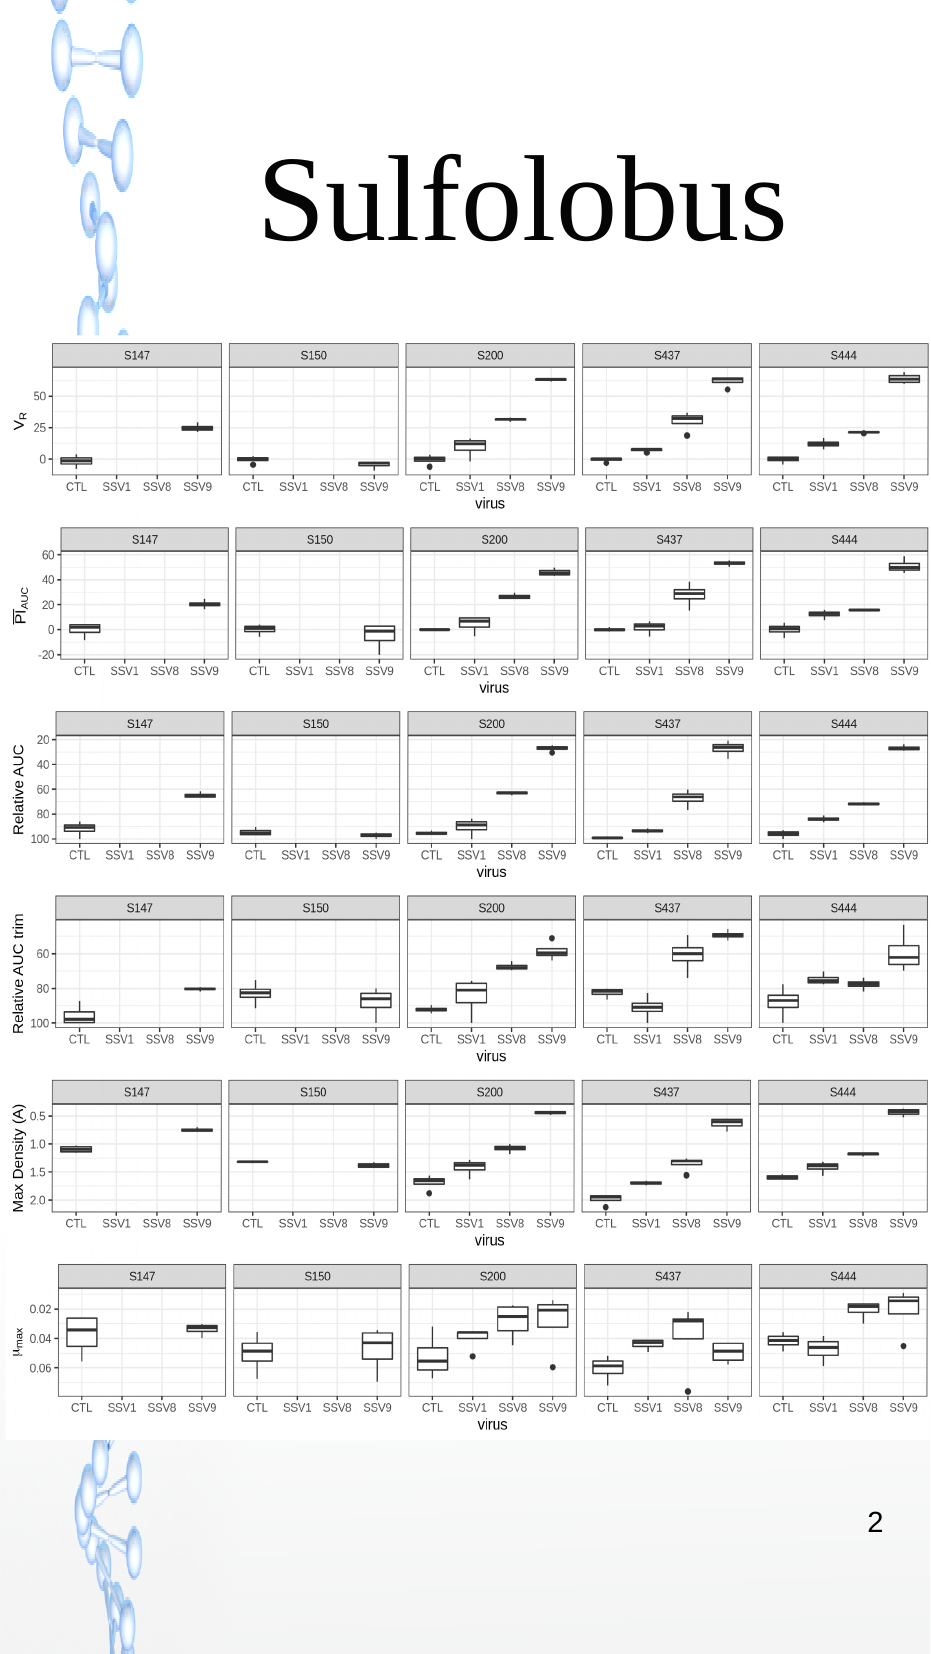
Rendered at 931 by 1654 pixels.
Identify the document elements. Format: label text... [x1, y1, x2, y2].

title Sulfolobus [149, 62, 897, 335]
picture [0, 0, 931, 1654]
